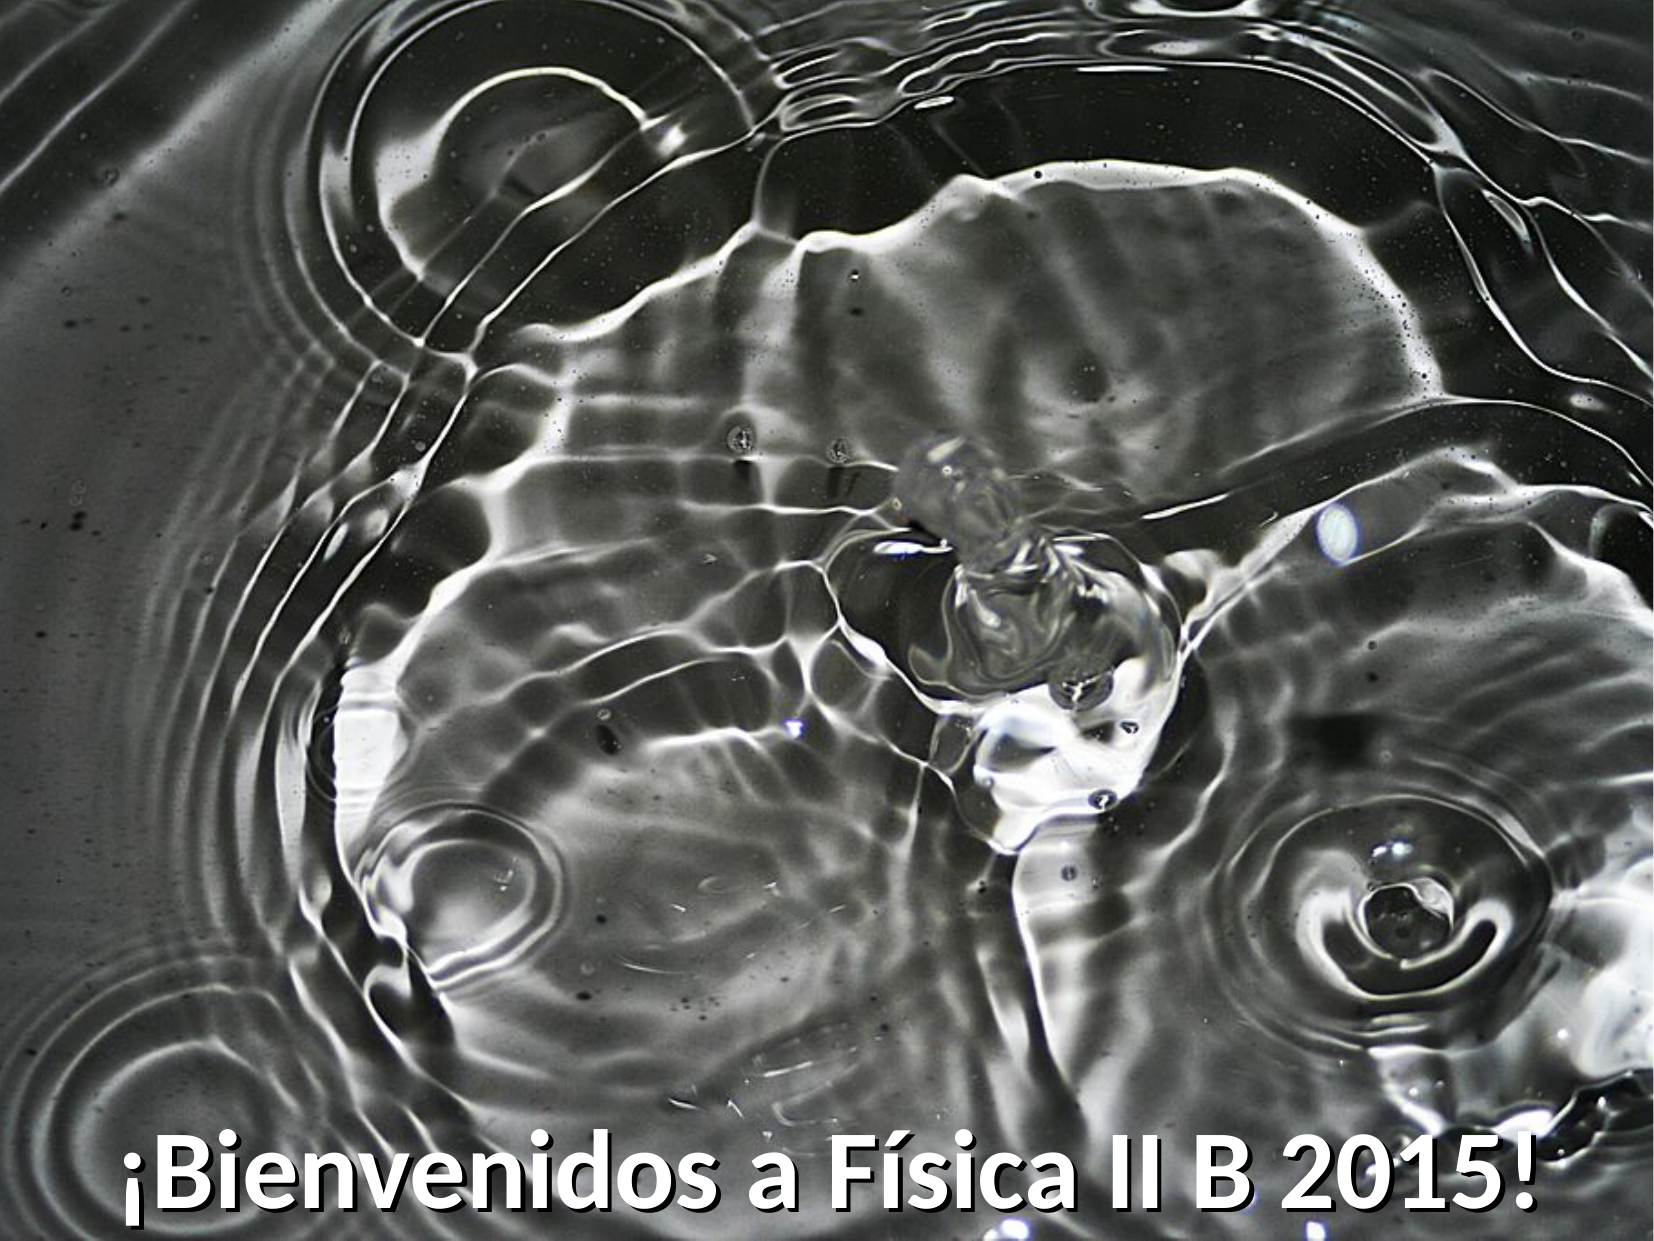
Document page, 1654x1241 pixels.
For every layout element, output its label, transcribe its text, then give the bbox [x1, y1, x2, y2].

title ¡Bienvenidos a Física II B 2015! [99, 1009, 1588, 1241]
picture [0, 0, 1654, 1241]
